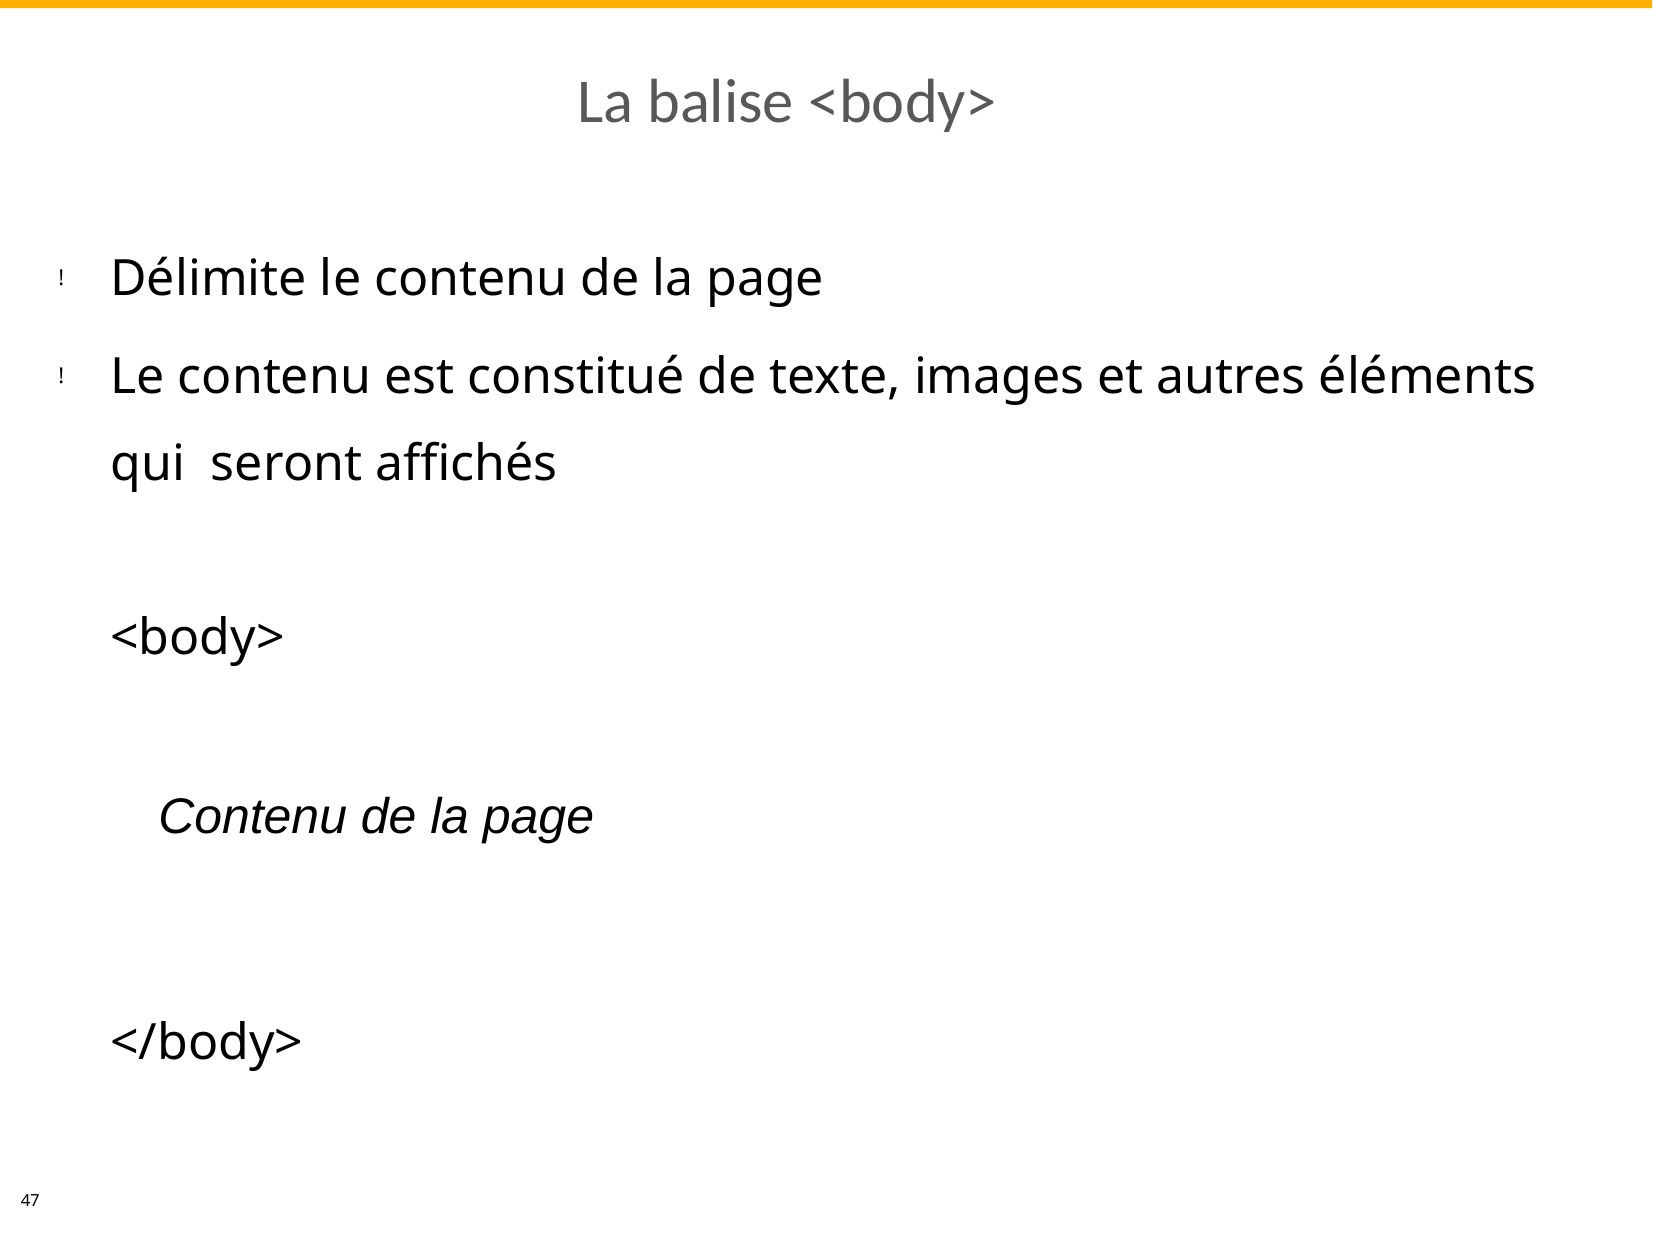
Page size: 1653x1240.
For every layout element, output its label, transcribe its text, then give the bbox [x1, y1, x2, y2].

text_box ! [56, 260, 74, 290]
text_box <body> Contenu de la page </body> [108, 602, 597, 1071]
text_box ! [56, 358, 74, 388]
title La balise <body> [575, 58, 1087, 268]
text_box Délimite le contenu de la page Le contenu est constitué de texte, images et autres éléments qui seront affichés [108, 243, 1541, 491]
text_box <numéro> [14, 1189, 46, 1213]
